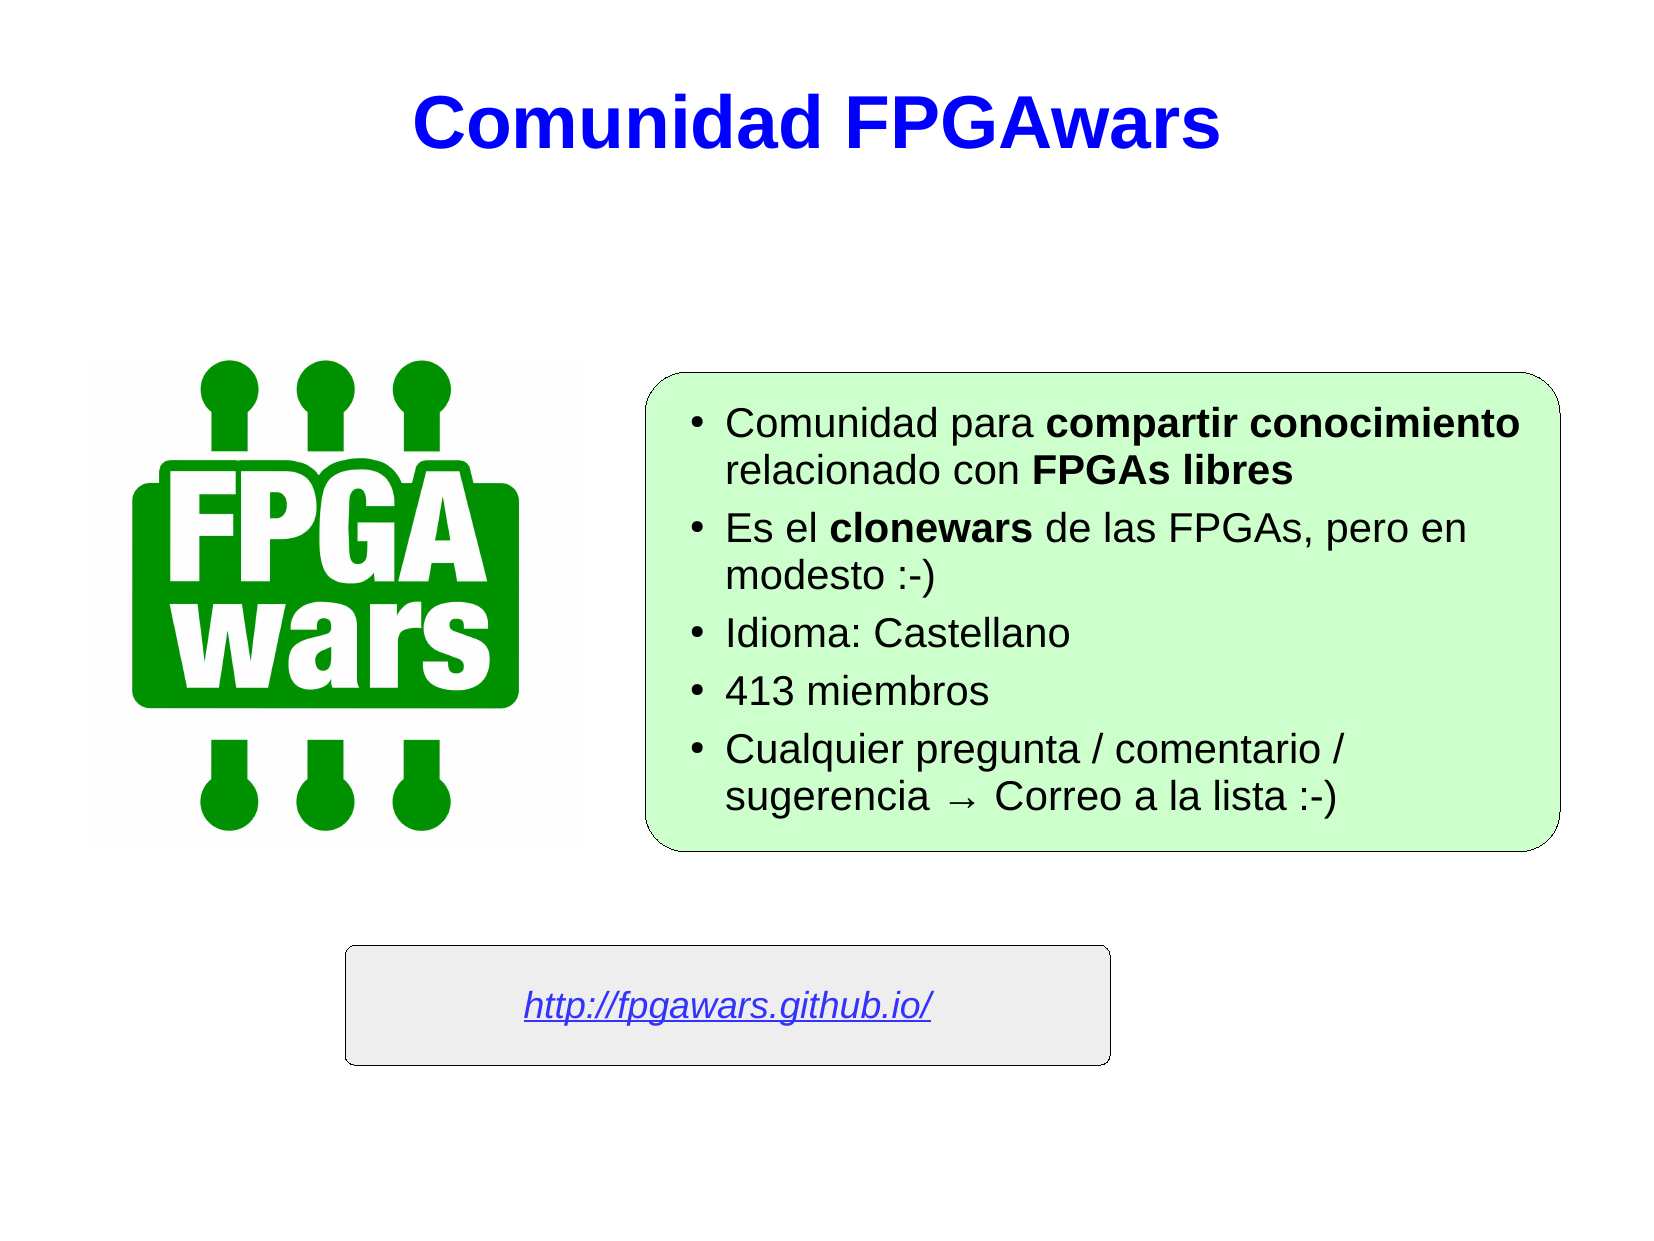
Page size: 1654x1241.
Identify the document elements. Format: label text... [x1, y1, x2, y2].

text_box Comunidad para compartir conocimiento relacionado con FPGAs libres Es el clonewars de las FPGAs, pero en modesto :-) Idioma: Castellano 413 miembros Cualquier pregunta / comentario / sugerencia → Correo a la lista :-) [675, 392, 1561, 886]
text_box [645, 372, 1555, 851]
text_box http://fpgawars.github.io/ [345, 945, 1111, 1066]
picture [90, 357, 586, 852]
text_box Comunidad FPGAwars [90, 73, 1546, 257]
